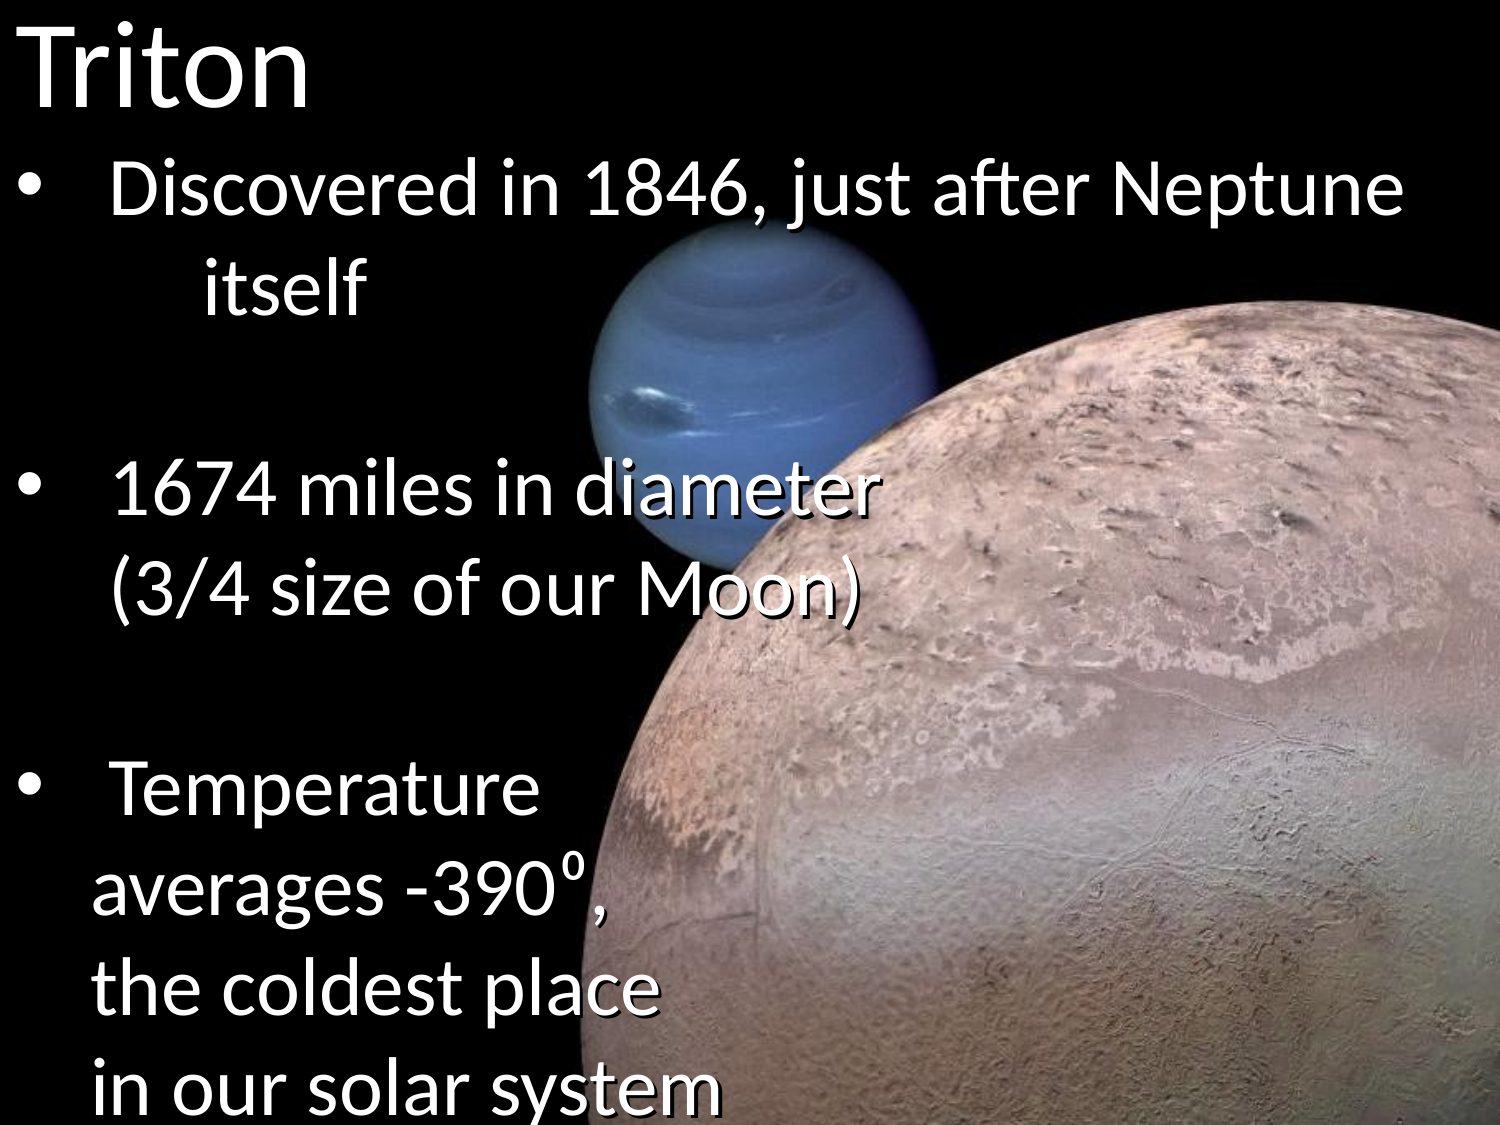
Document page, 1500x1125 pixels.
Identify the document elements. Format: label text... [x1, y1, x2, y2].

text_box Triton Discovered in 1846, just after Neptune itself 1674 miles in diameter (3/4 size of our Moon) Temperature averages -390⁰, the coldest place in our solar system [0, 0, 1500, 1125]
